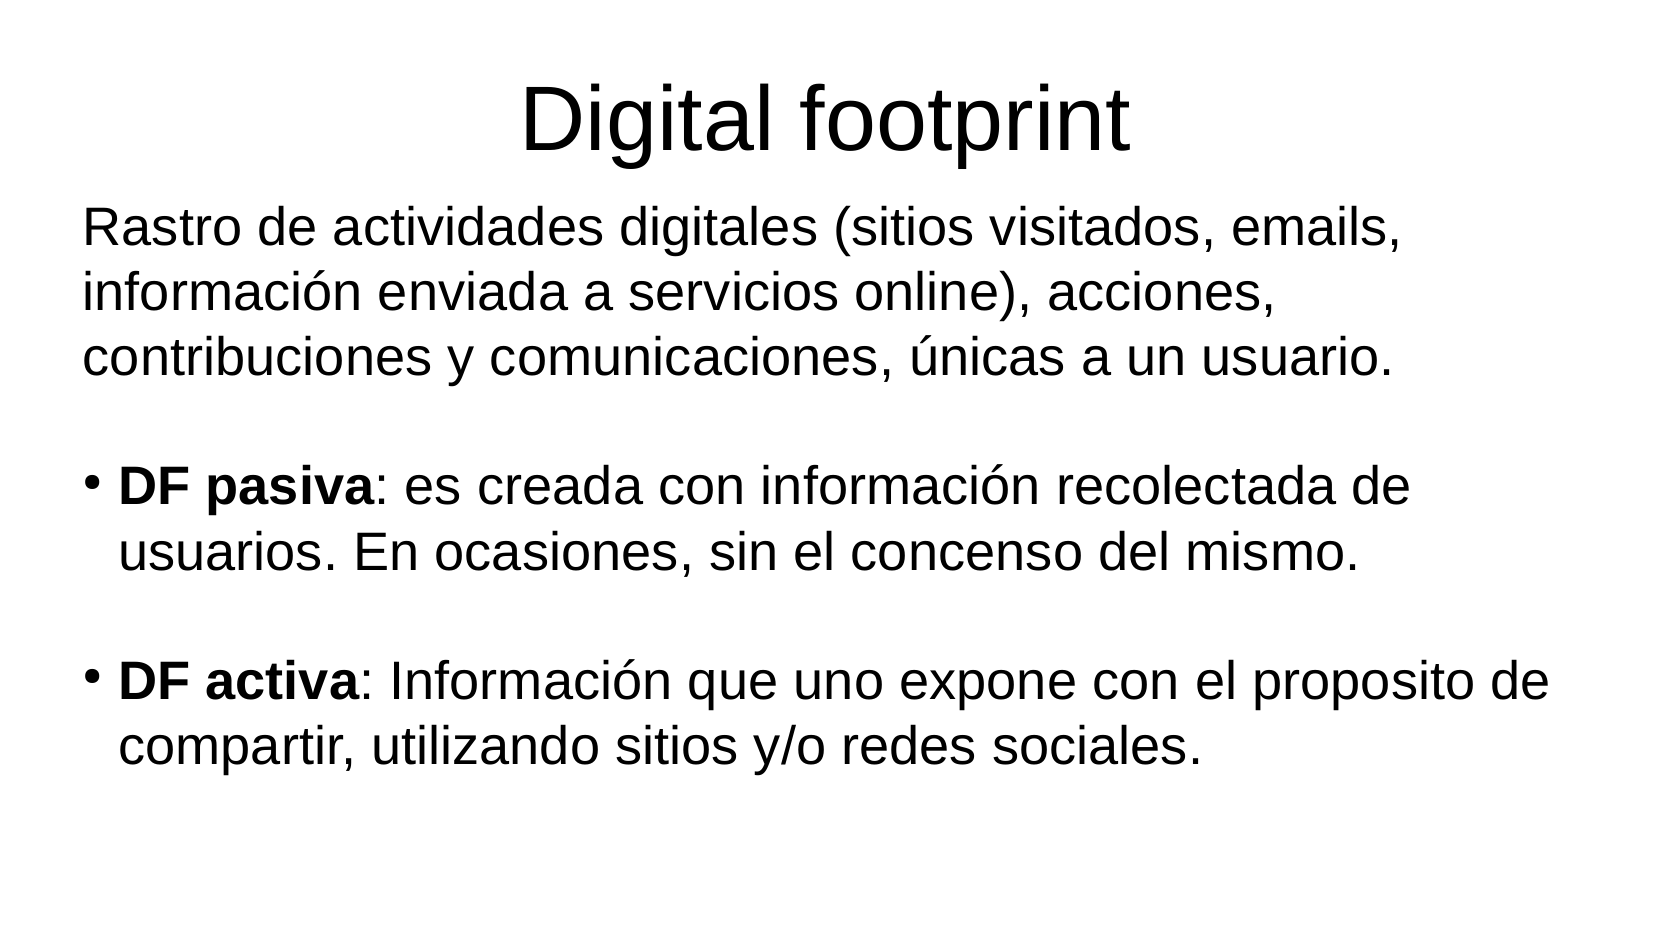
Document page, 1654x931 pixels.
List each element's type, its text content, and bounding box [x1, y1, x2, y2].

text_box Digital footprint [82, 37, 1569, 191]
text_box Rastro de actividades digitales (sitios visitados, emails, información enviada a servicios online), acciones, contribuciones y comunicaciones, únicas a un usuario. DF pasiva: es creada con información recolectada de usuarios. En ocasiones, sin el concenso del mismo. DF activa: Información que uno expone con el proposito de compartir, utilizando sitios y/o redes sociales. [82, 191, 1569, 916]
